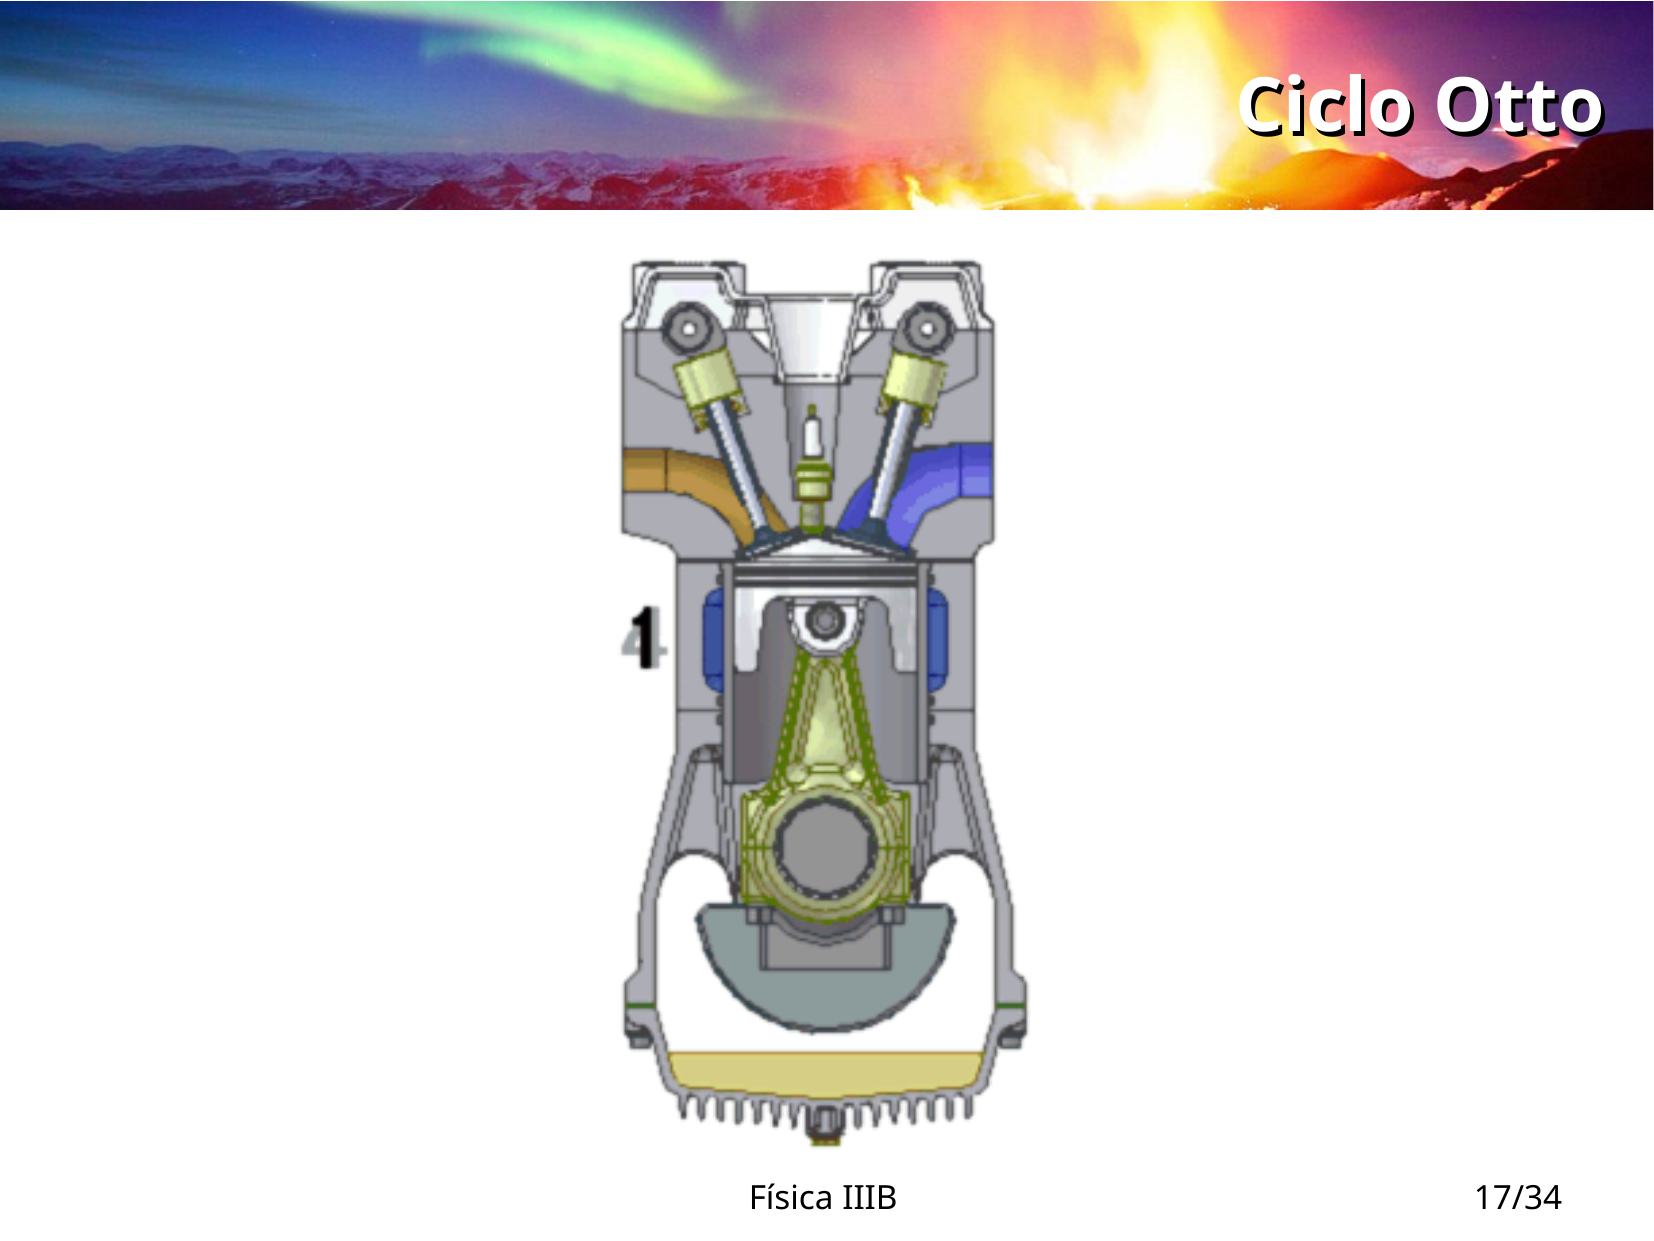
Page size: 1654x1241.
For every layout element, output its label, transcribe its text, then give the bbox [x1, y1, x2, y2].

picture [0, 1, 1654, 210]
title Ciclo Otto [45, 15, 1606, 191]
picture [617, 254, 1033, 1156]
